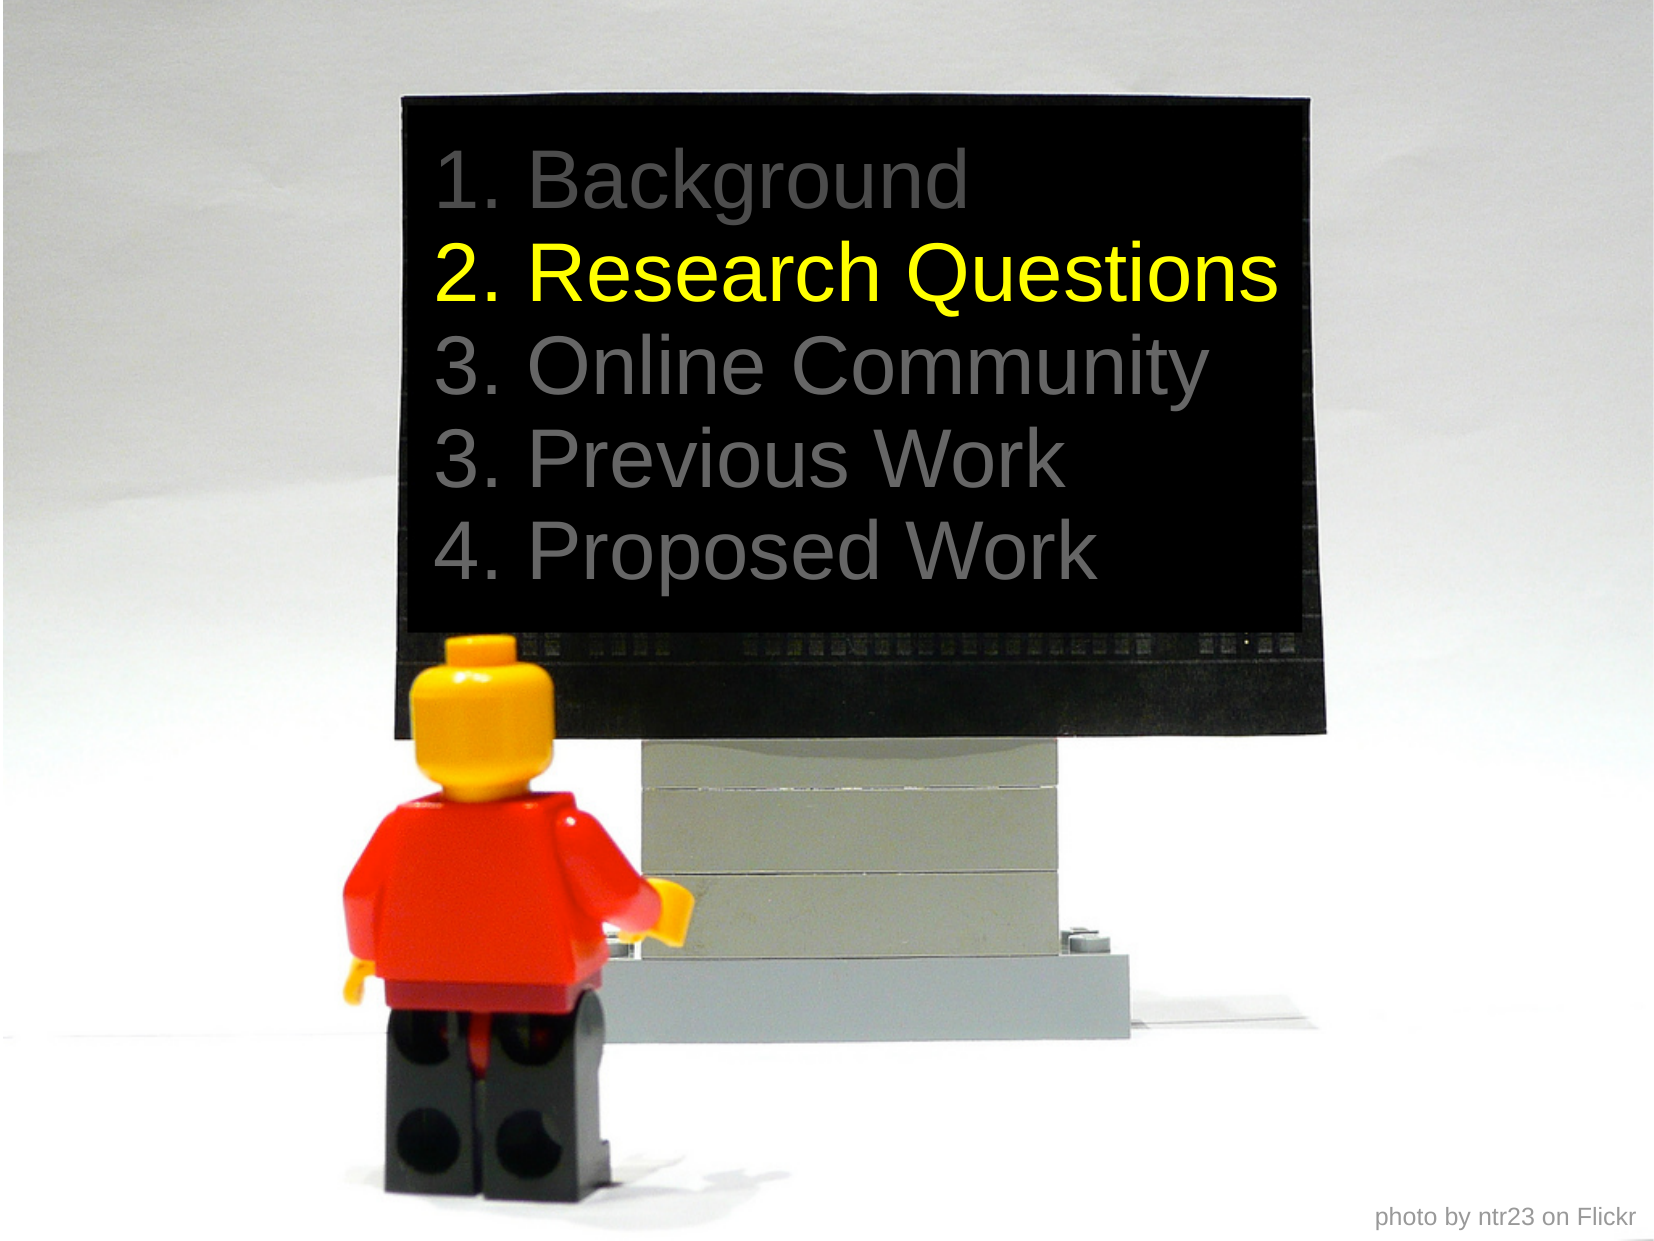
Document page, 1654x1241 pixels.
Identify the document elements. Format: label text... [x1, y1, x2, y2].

picture [3, 0, 1654, 1241]
text_box 1. Background 2. Research Questions 3. Online Community 3. Previous Work 4. Proposed Work [419, 126, 1345, 615]
text_box photo by ntr23 on Flickr [1197, 1195, 1652, 1239]
